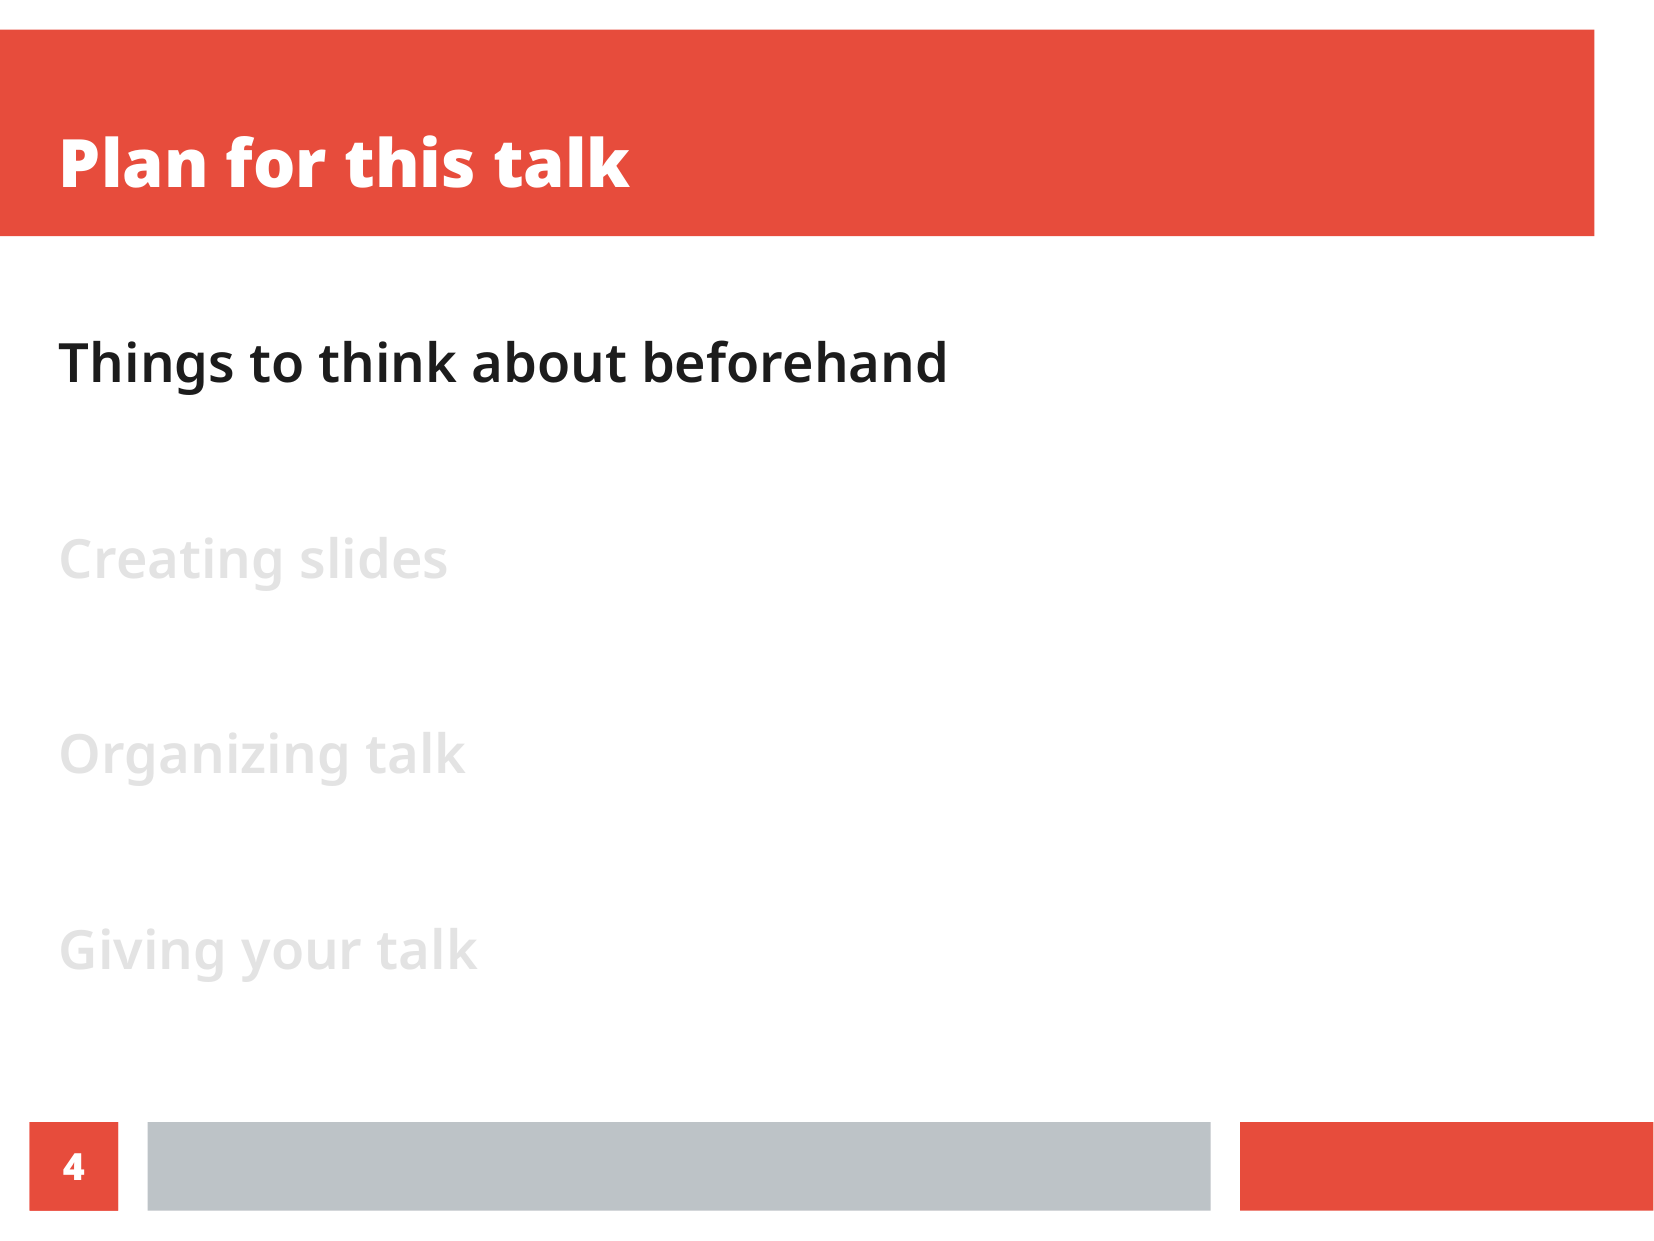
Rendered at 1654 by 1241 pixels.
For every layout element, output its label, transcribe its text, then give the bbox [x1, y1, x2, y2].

list Things to think about beforehand Creating slides Organizing talk Giving your talk [59, 324, 1565, 1093]
title Plan for this talk [59, 59, 1595, 207]
